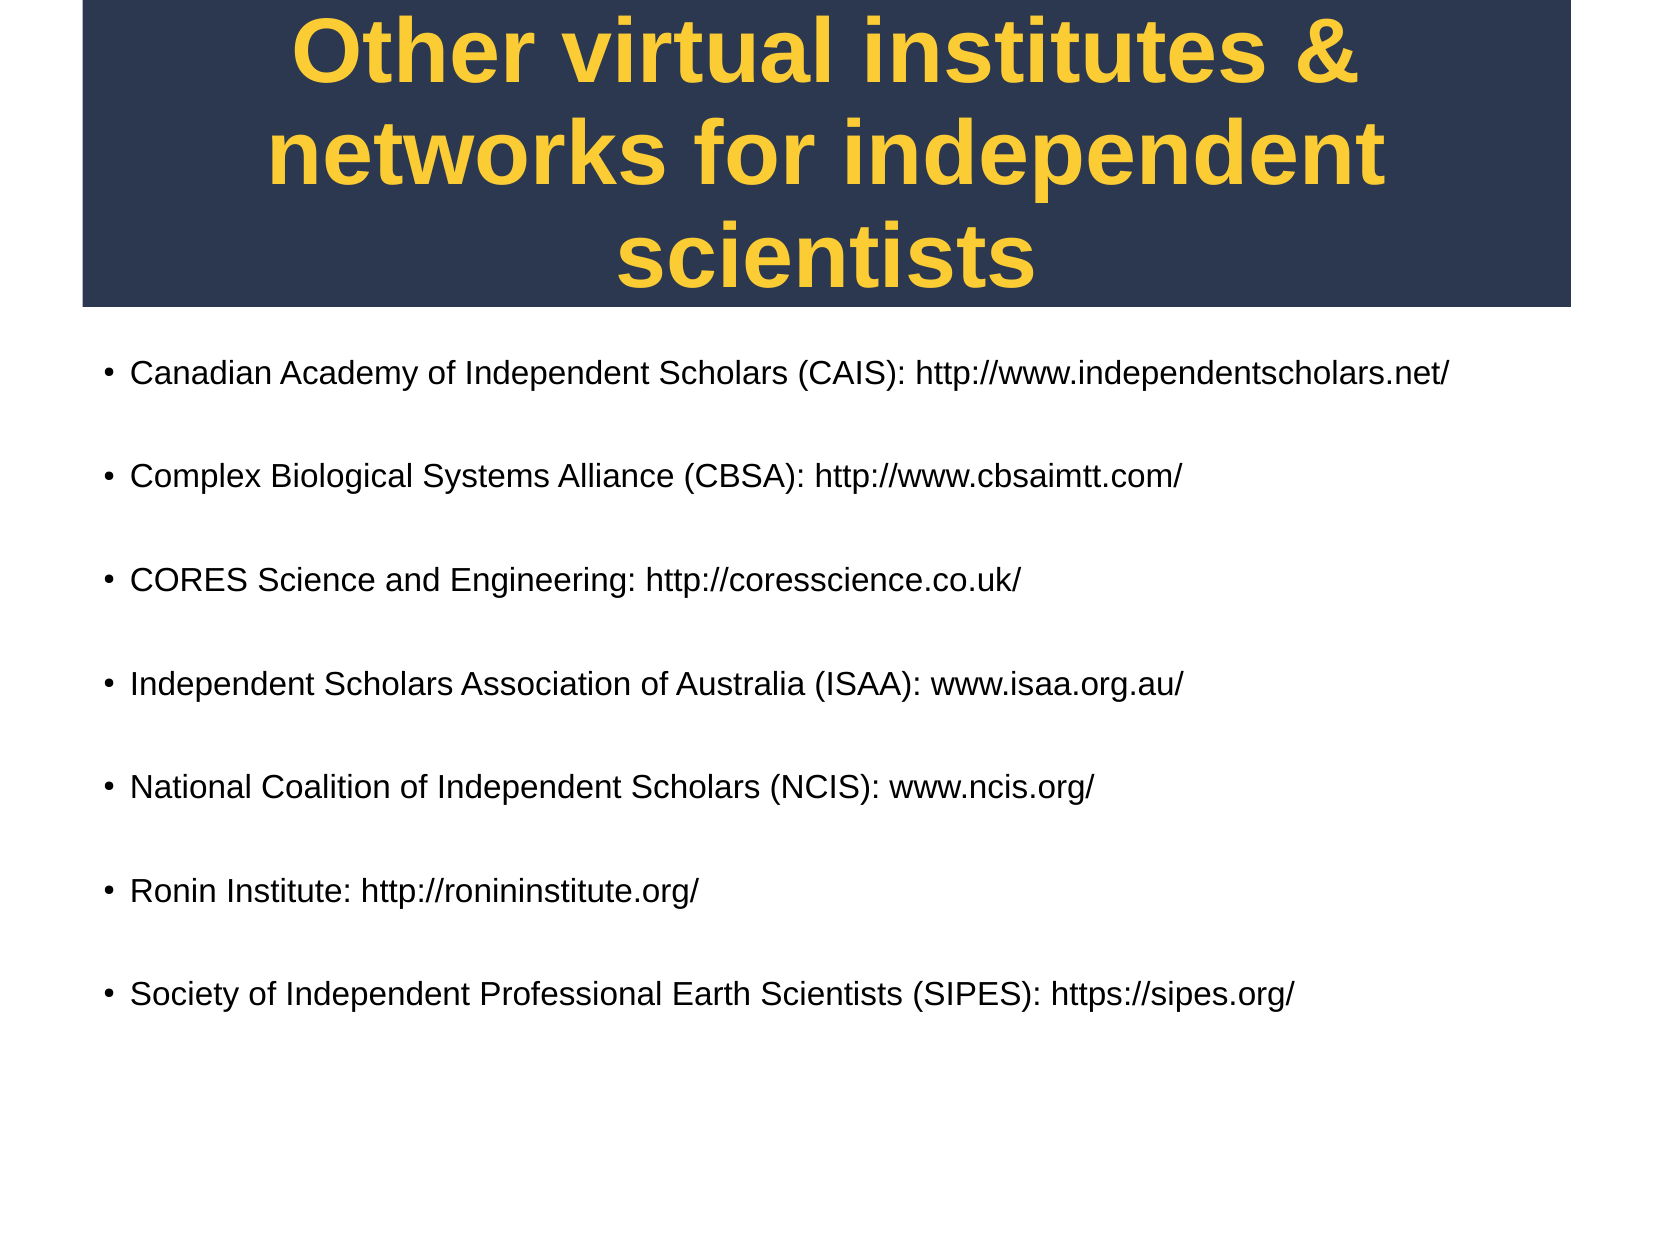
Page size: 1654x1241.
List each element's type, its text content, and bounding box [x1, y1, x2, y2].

title Other virtual institutes & networks for independent scientists [82, 0, 1571, 307]
list Canadian Academy of Independent Scholars (CAIS): http://www.independentscholars.net/ Complex Biological Systems Alliance (CBSA): http://www.cbsaimtt.com/ CORES Science and Engineering: http://coresscience.co.uk/ Independent Scholars Association of Australia (ISAA): www.isaa.org.au/ National Coalition of Independent Scholars (NCIS): www.ncis.org/ Ronin Institute: http://ronininstitute.org/ Society of Independent Professional Earth Scientists (SIPES): https://sipes.org/ [94, 354, 1583, 1027]
